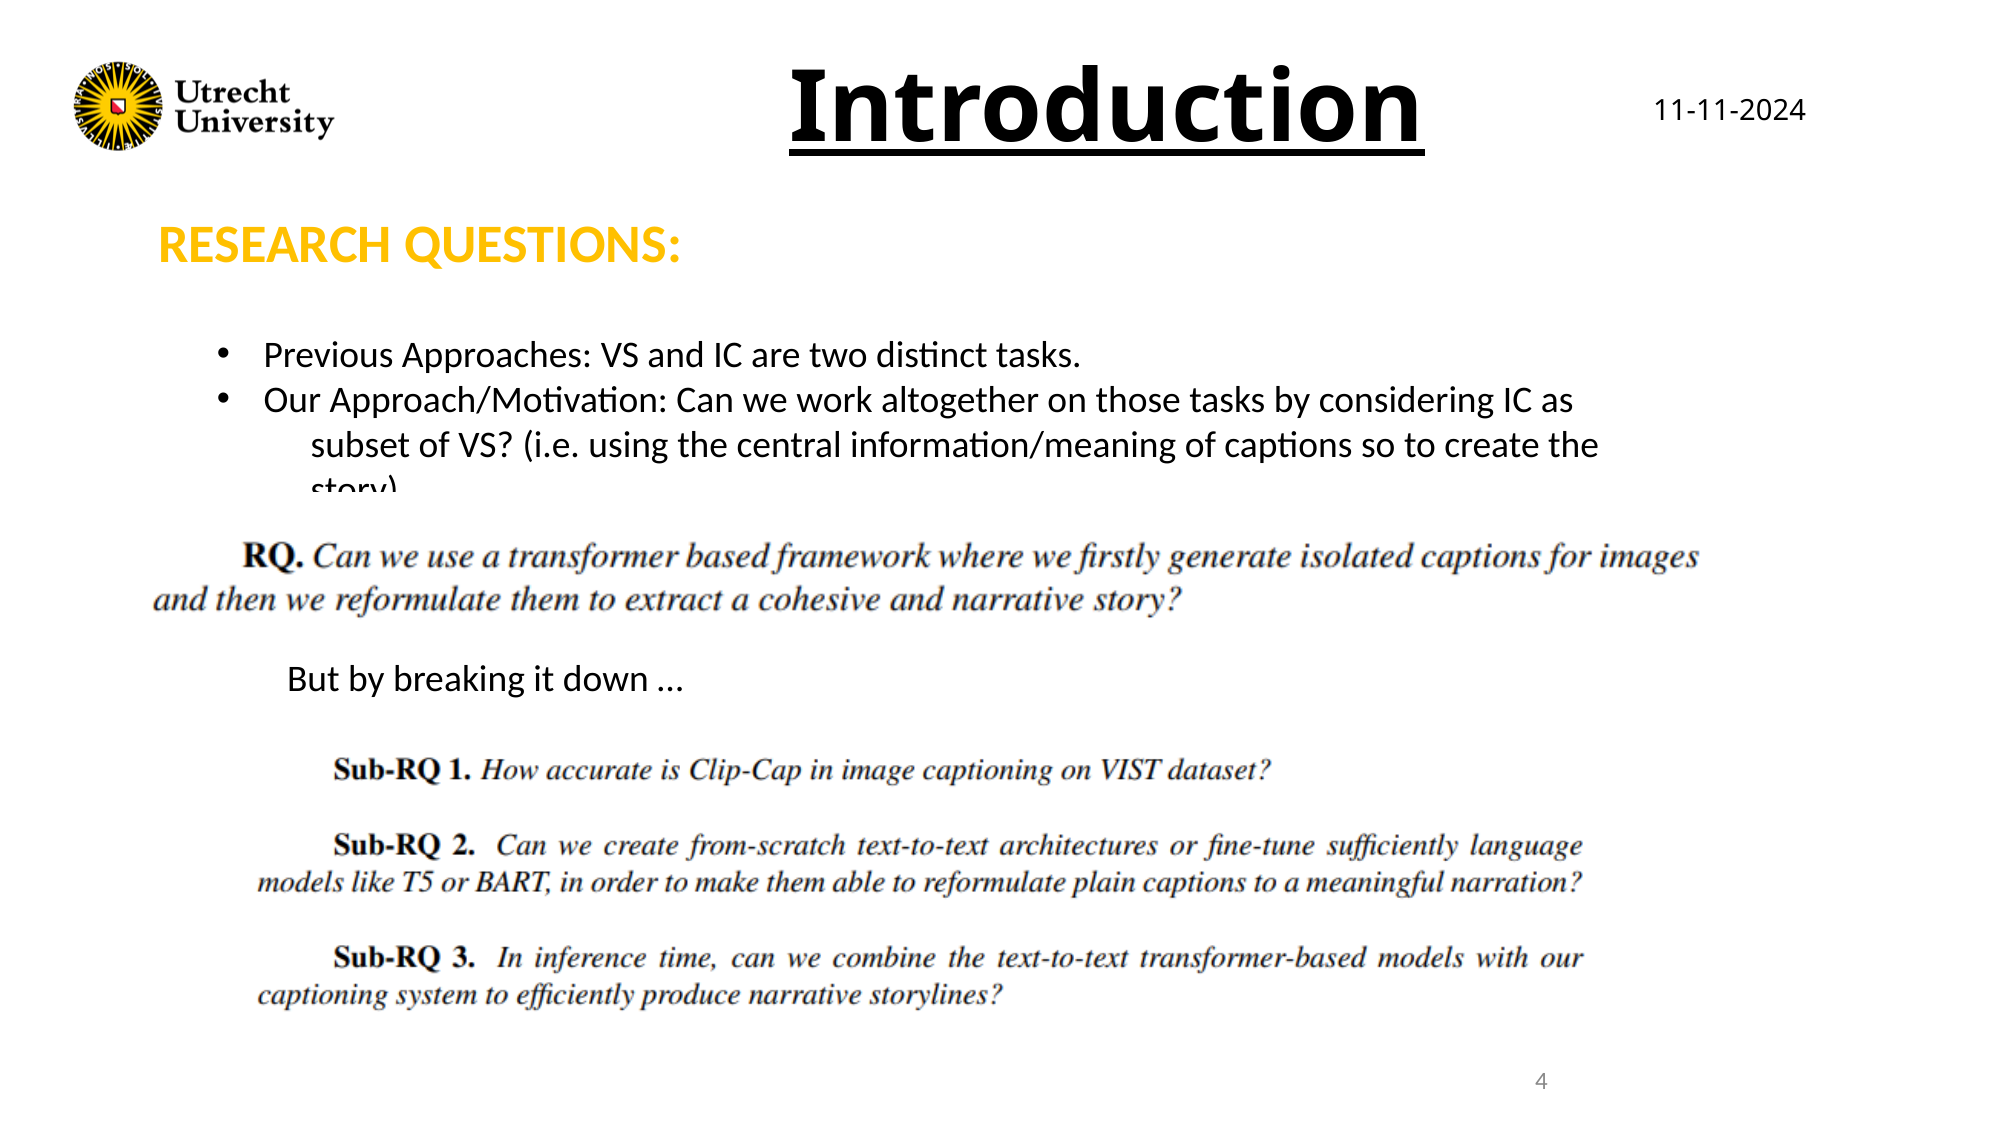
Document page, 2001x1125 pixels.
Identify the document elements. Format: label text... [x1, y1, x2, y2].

picture [131, 492, 1746, 659]
text_box Previous Approaches: VS and IC are two distinct tasks. Our Approach/Motivation: Can we work altogether on those tasks by considering IC as subset of VS? (i.e. using the central information/meaning of captions so to create the story) [201, 322, 1675, 475]
text_box 11-11-2024 [1638, 84, 1943, 120]
text_box But by breaking it down … [272, 646, 704, 708]
text_box [1519, 1050, 1971, 1110]
text_box Introduction [789, 41, 1212, 163]
text_box RESEARCH QUESTIONS: [143, 200, 741, 282]
picture [240, 741, 1609, 1018]
